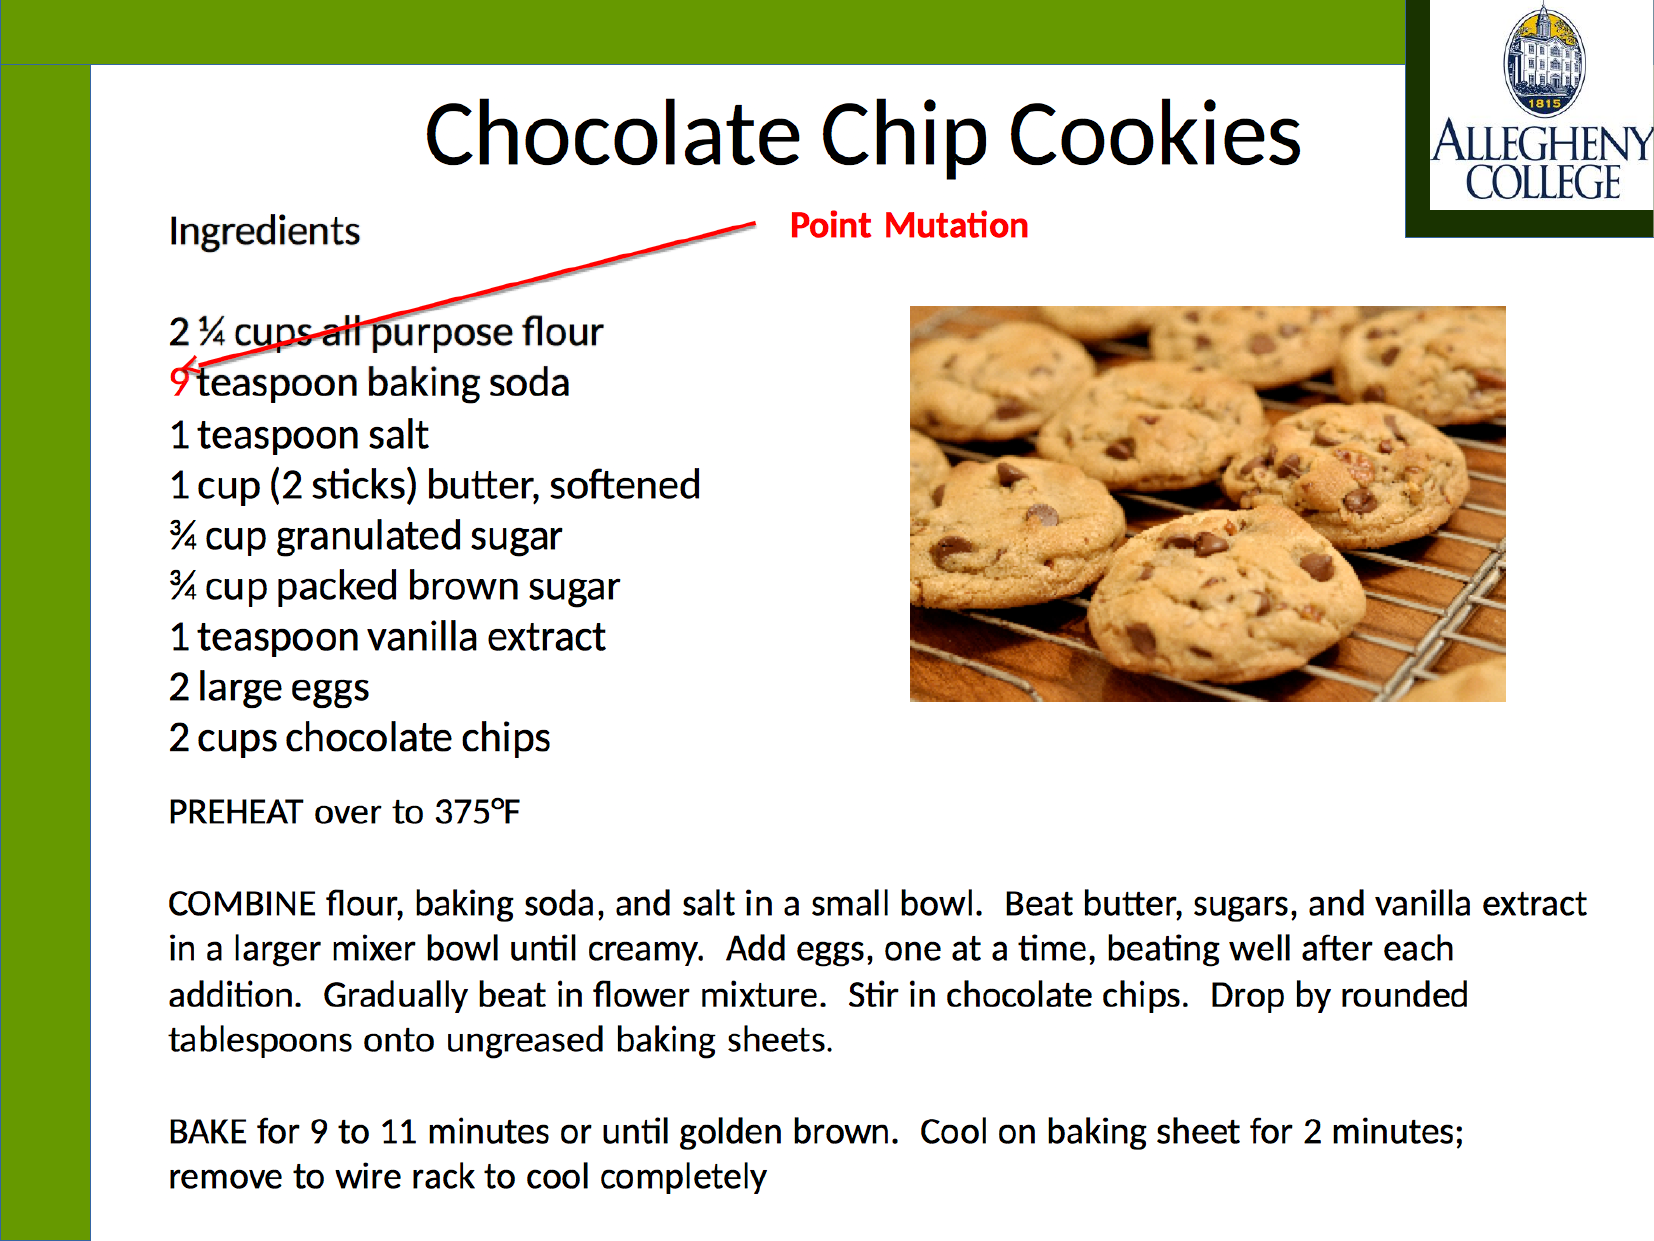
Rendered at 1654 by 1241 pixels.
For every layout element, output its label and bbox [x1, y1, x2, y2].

picture [1430, 0, 1654, 210]
text_box [0, 0, 1654, 1241]
picture [123, 83, 1608, 1206]
